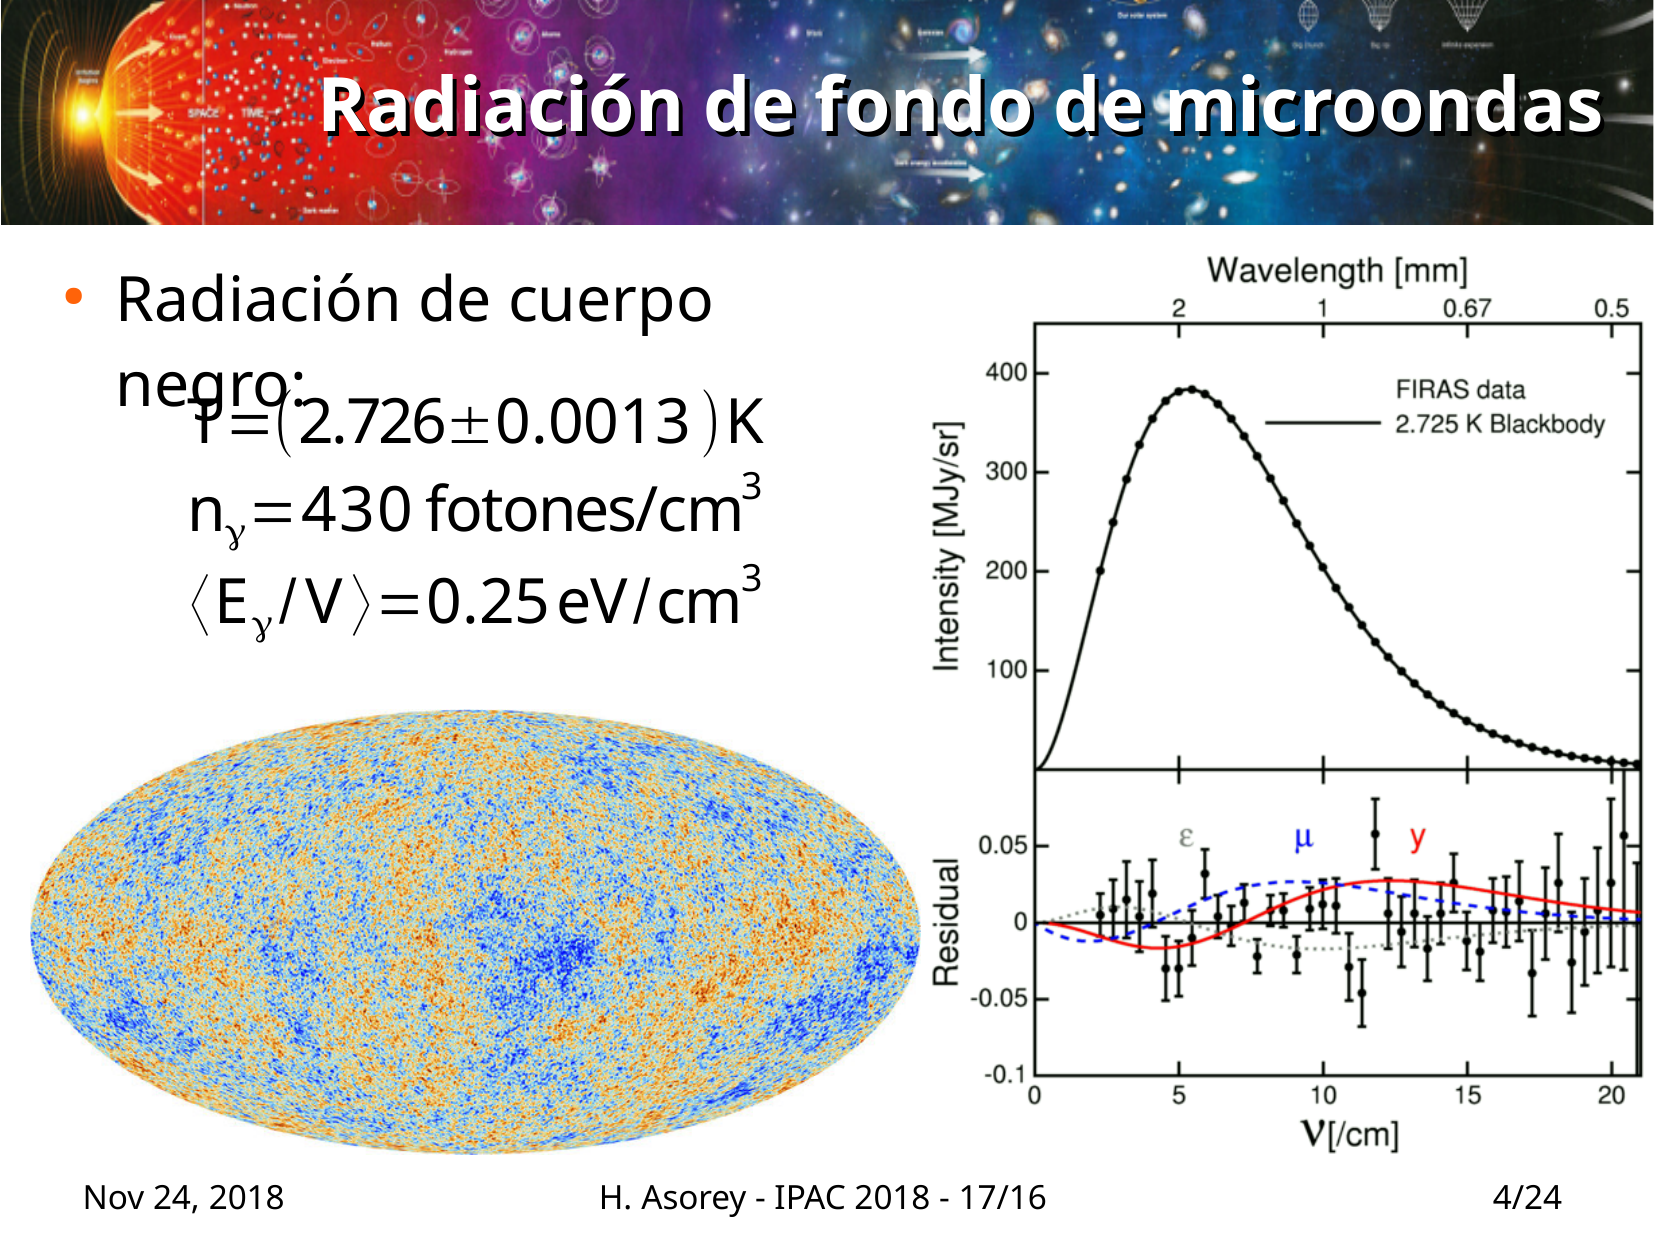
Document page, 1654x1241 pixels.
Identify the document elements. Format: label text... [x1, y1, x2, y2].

chart [180, 382, 770, 646]
picture [1, 0, 1654, 225]
picture [30, 709, 921, 1156]
picture [930, 254, 1645, 1156]
list Radiación de cuerpo negro: [45, 255, 868, 709]
title Radiación de fondo de microondas [45, 15, 1606, 191]
